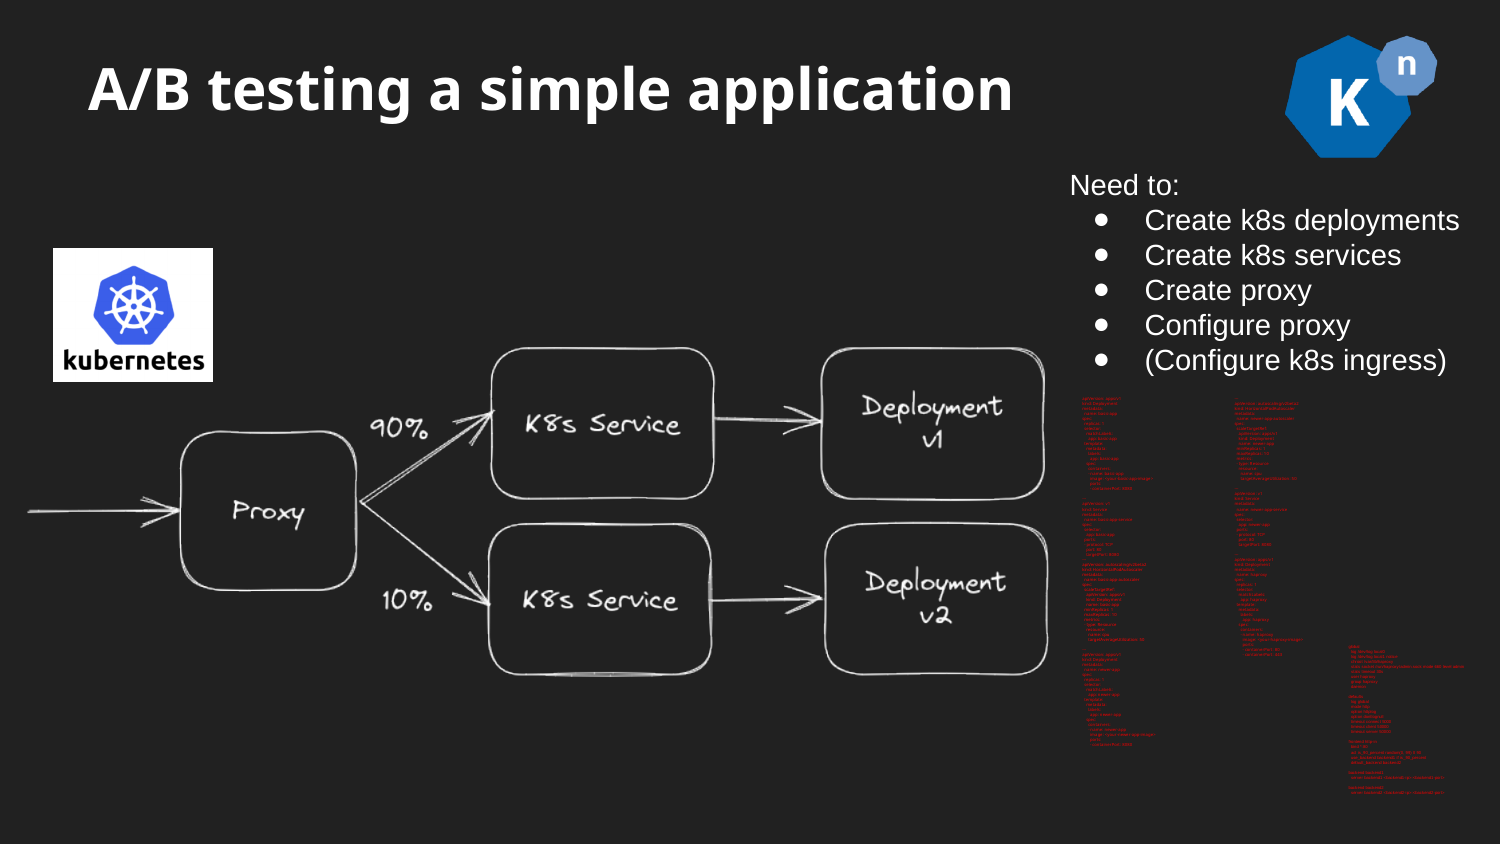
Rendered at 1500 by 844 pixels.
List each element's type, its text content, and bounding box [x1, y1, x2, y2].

picture [14, 248, 1060, 688]
picture [1274, 7, 1445, 177]
text_box apiVersion: apps/v1 kind: Deployment metadata: name: basic-app spec: replicas: 1 selector: matchLabels: app: basic-app template: metadata: labels: app: basic-app spec: containers: - name: basic-app image: <your-basic-app-image> ports: - containerPort: 8080 --- apiVersion: v1 kind: Service metadata: name: basic-app-service spec: selector: app: basic-app ports: - protocol: TCP port: 80 targetPort: 8080 --- apiVersion: autoscaling/v2beta2 kind: HorizontalPodAutoscaler metadata: name: basic-app-autoscaler spec: scaleTargetRef: apiVersion: apps/v1 kind: Deployment name: basic-app minReplicas: 1 maxReplicas: 10 metrics: - type: Resource resource: name: cpu targetAverageUtilization: 50 --- apiVersion: apps/v1 kind: Deployment metadata: name: newer-app spec: replicas: 1 selector: matchLabels: app: newer-app template: metadata: labels: app: newer-app spec: containers: - name: newer-app image: <your-newer-app-image> ports: - containerPort: 8080 [1067, 381, 1236, 768]
text_box global log /dev/log local0 log /dev/log local1 notice chroot /var/lib/haproxy stats socket /run/haproxy/admin.sock mode 660 level admin stats timeout 30s user haproxy group haproxy daemon defaults log global mode http option httplog option dontlognull timeout connect 5000 timeout client 50000 timeout server 50000 frontend http-in bind *:80 acl is_90_percent random(0, 99) lt 90 use_backend backend1 if is_90_percent default_backend backend2 backend backend1 server backend1 <backend1-ip>:<backend1-port> backend backend2 server backend2 <backend2-ip>:<backend2-port> [1333, 629, 1493, 816]
text_box Need to: Create k8s deployments Create k8s services Create proxy Configure proxy (Configure k8s ingress) [1054, 151, 1493, 392]
text_box --- apiVersion: autoscaling/v2beta2 kind: HorizontalPodAutoscaler metadata: name: newer-app-autoscaler spec: scaleTargetRef: apiVersion: apps/v1 kind: Deployment name: newer-app minReplicas: 1 maxReplicas: 10 metrics: - type: Resource resource: name: cpu targetAverageUtilization: 50 --- apiVersion: v1 kind: Service metadata: name: newer-app-service spec: selector: app: newer-app ports: - protocol: TCP port: 80 targetPort: 8080 --- apiVersion: apps/v1 kind: Deployment metadata: name: haproxy spec: replicas: 1 selector: matchLabels: app: haproxy template: metadata: labels: app: haproxy spec: containers: - name: haproxy image: <your-haproxy-image> ports: - containerPort: 80 - containerPort: 443 [1219, 381, 1379, 678]
text_box A/B testing a simple application [73, 45, 1133, 139]
